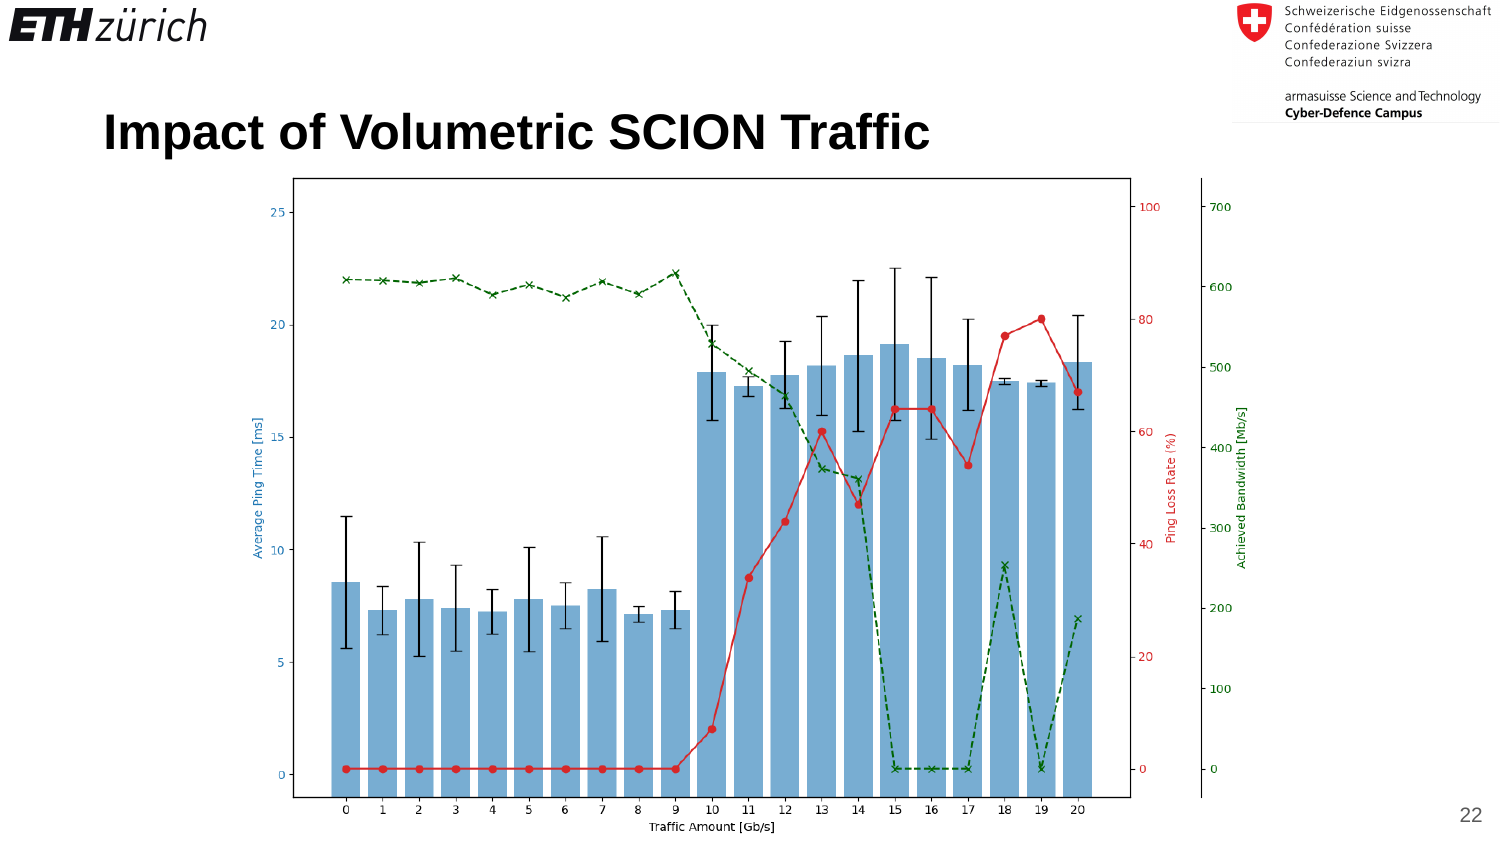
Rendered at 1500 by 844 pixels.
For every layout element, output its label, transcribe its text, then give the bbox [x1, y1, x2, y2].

text_box Impact of Volumetric SCION Traffic [88, 88, 1182, 178]
picture [240, 165, 1261, 844]
picture [8, 8, 207, 42]
picture [1232, 0, 1500, 123]
